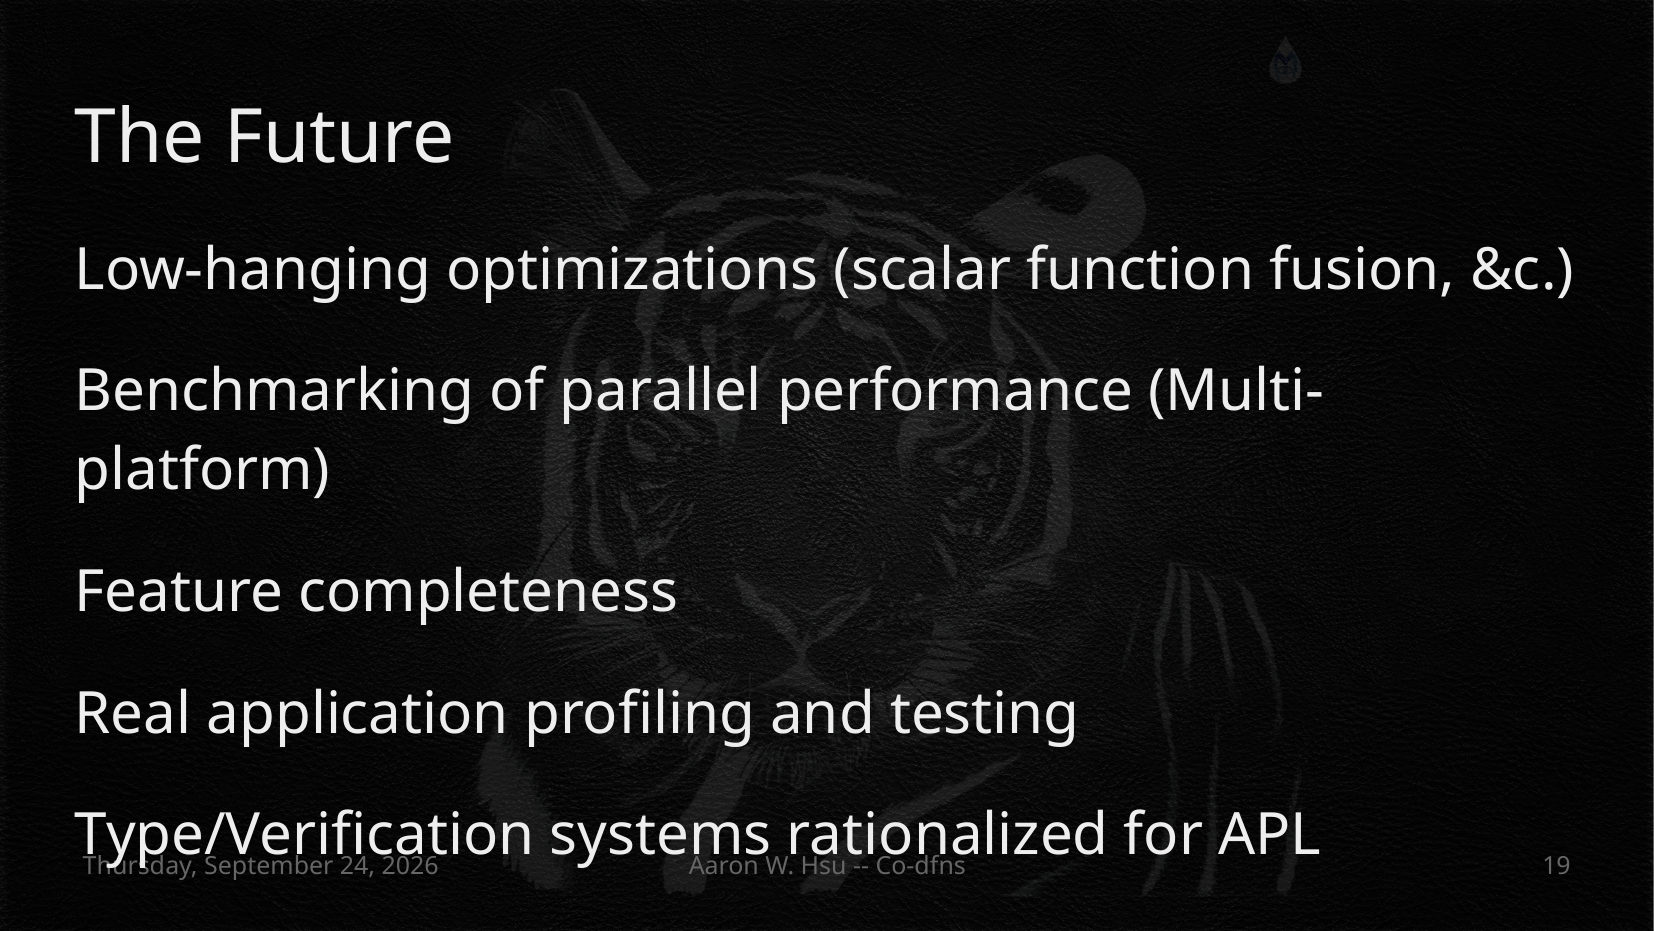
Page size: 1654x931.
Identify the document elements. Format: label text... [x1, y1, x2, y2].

text_box The Future Low-hanging optimizations (scalar function fusion, &c.) Benchmarking of parallel performance (Multi-platform) Feature completeness Real application profiling and testing Type/Verification systems rationalized for APL [60, 75, 1591, 863]
picture [0, 0, 1654, 931]
